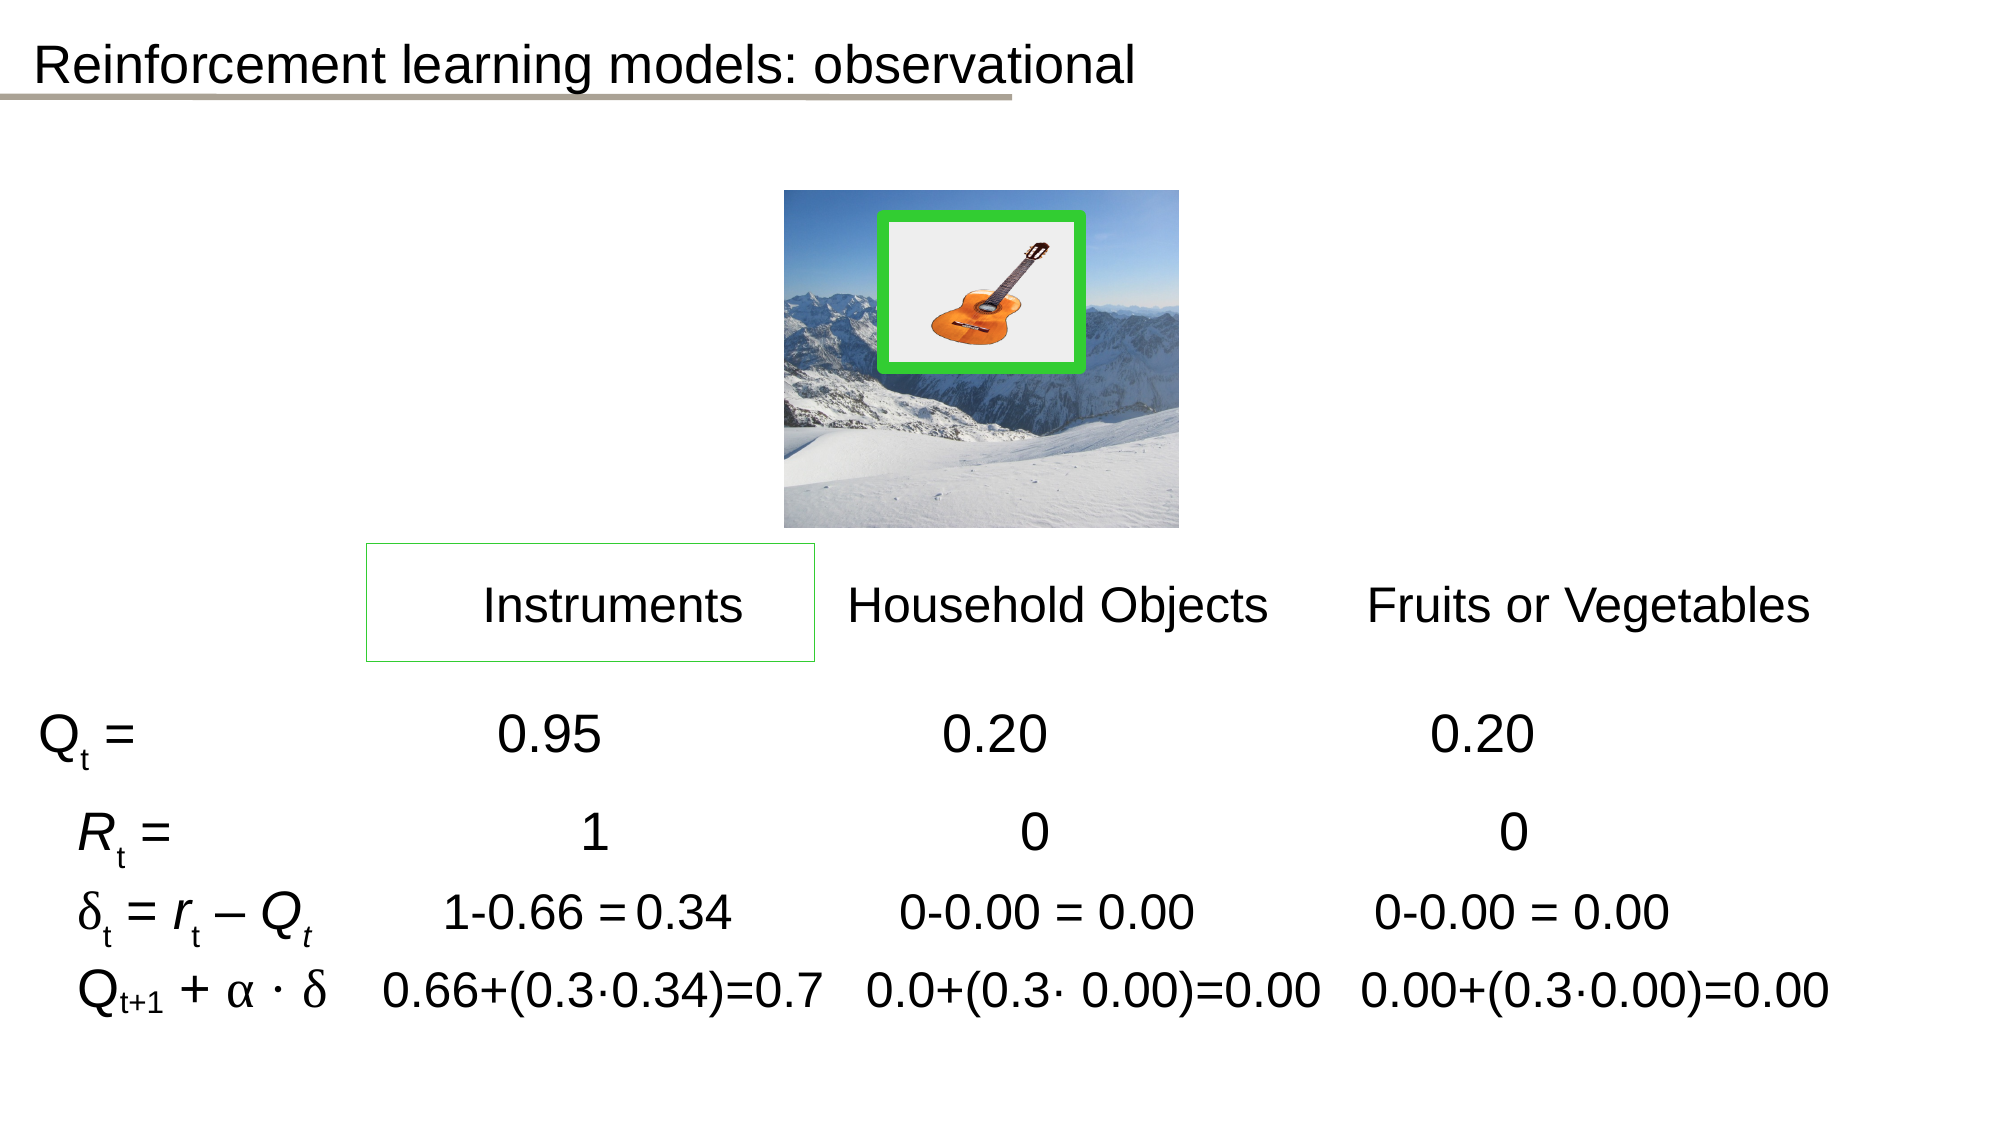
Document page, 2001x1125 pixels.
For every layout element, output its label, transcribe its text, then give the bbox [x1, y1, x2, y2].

text_box Instruments Household Objects Fruits or Vegetables [815, 564, 1890, 643]
text_box Rt = 1 0 0 δt = rt – Qt 1-0.66 = 0.34 0-0.00 = 0.00 0-0.00 = 0.00 Qt+1 + α · δ 0.66+(0.3·0.34)=0.7 0.0+(0.3· 0.00)=0.00 0.00+(0.3·0.00)=0.00 [62, 789, 1880, 1095]
text_box Qt = 0.95 0.20 0.20 [23, 691, 1855, 811]
text_box Reinforcement learning models: observational [15, 27, 1921, 97]
text_box [883, 215, 1080, 368]
picture [784, 190, 1179, 529]
text_box Instruments Household Objects Fruits or Vegetables [467, 564, 814, 643]
